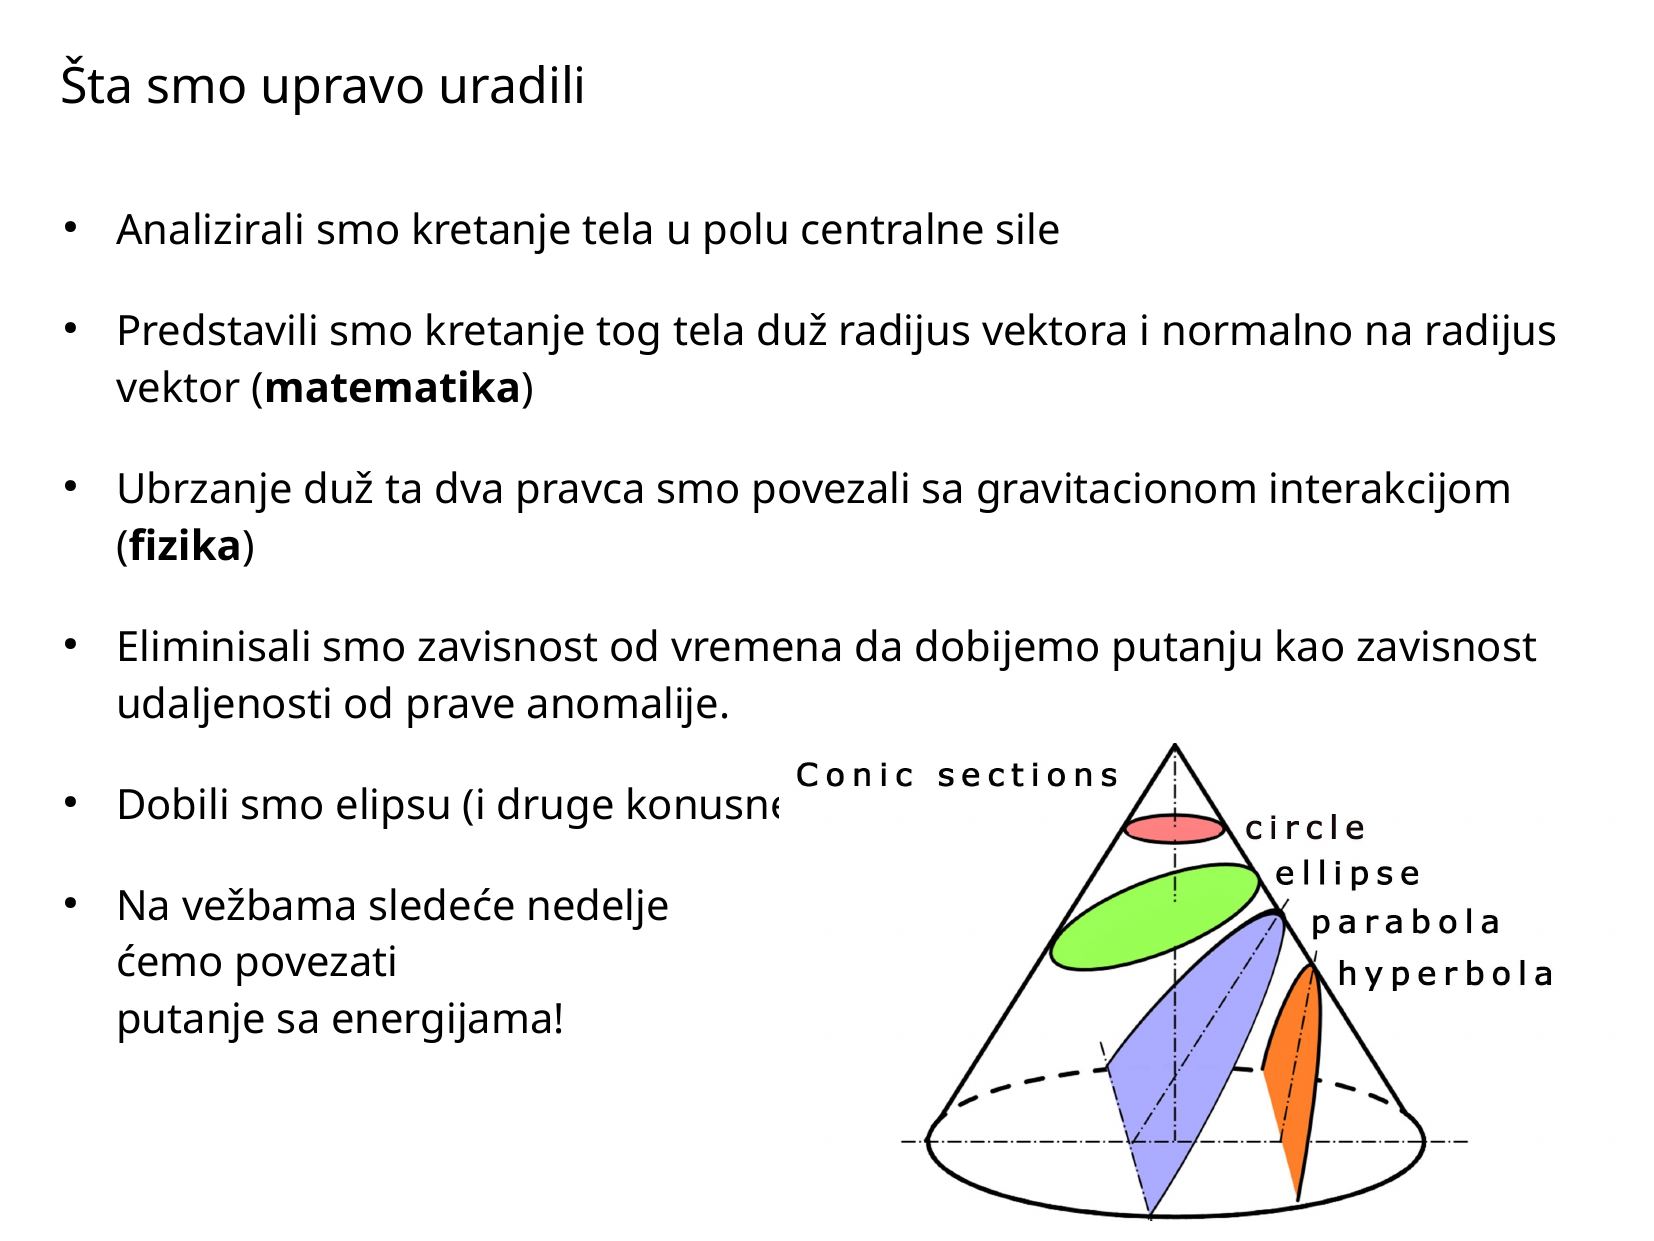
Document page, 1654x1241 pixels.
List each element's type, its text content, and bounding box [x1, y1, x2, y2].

title Šta smo upravo uradili [59, 17, 1648, 150]
picture [779, 743, 1627, 1221]
list Analizirali smo kretanje tela u polu centralne sile Predstavili smo kretanje tog tela duž radijus vektora i normalno na radijus vektor (matematika) Ubrzanje duž ta dva pravca smo povezali sa gravitacionom interakcijom (fizika) Eliminisali smo zavisnost od vremena da dobijemo putanju kao zavisnost udaljenosti od prave anomalije. Dobili smo elipsu (i druge konusne preseke). Na vežbama sledeće nedelje ćemo povezati putanje sa energijama! [45, 199, 1635, 1173]
